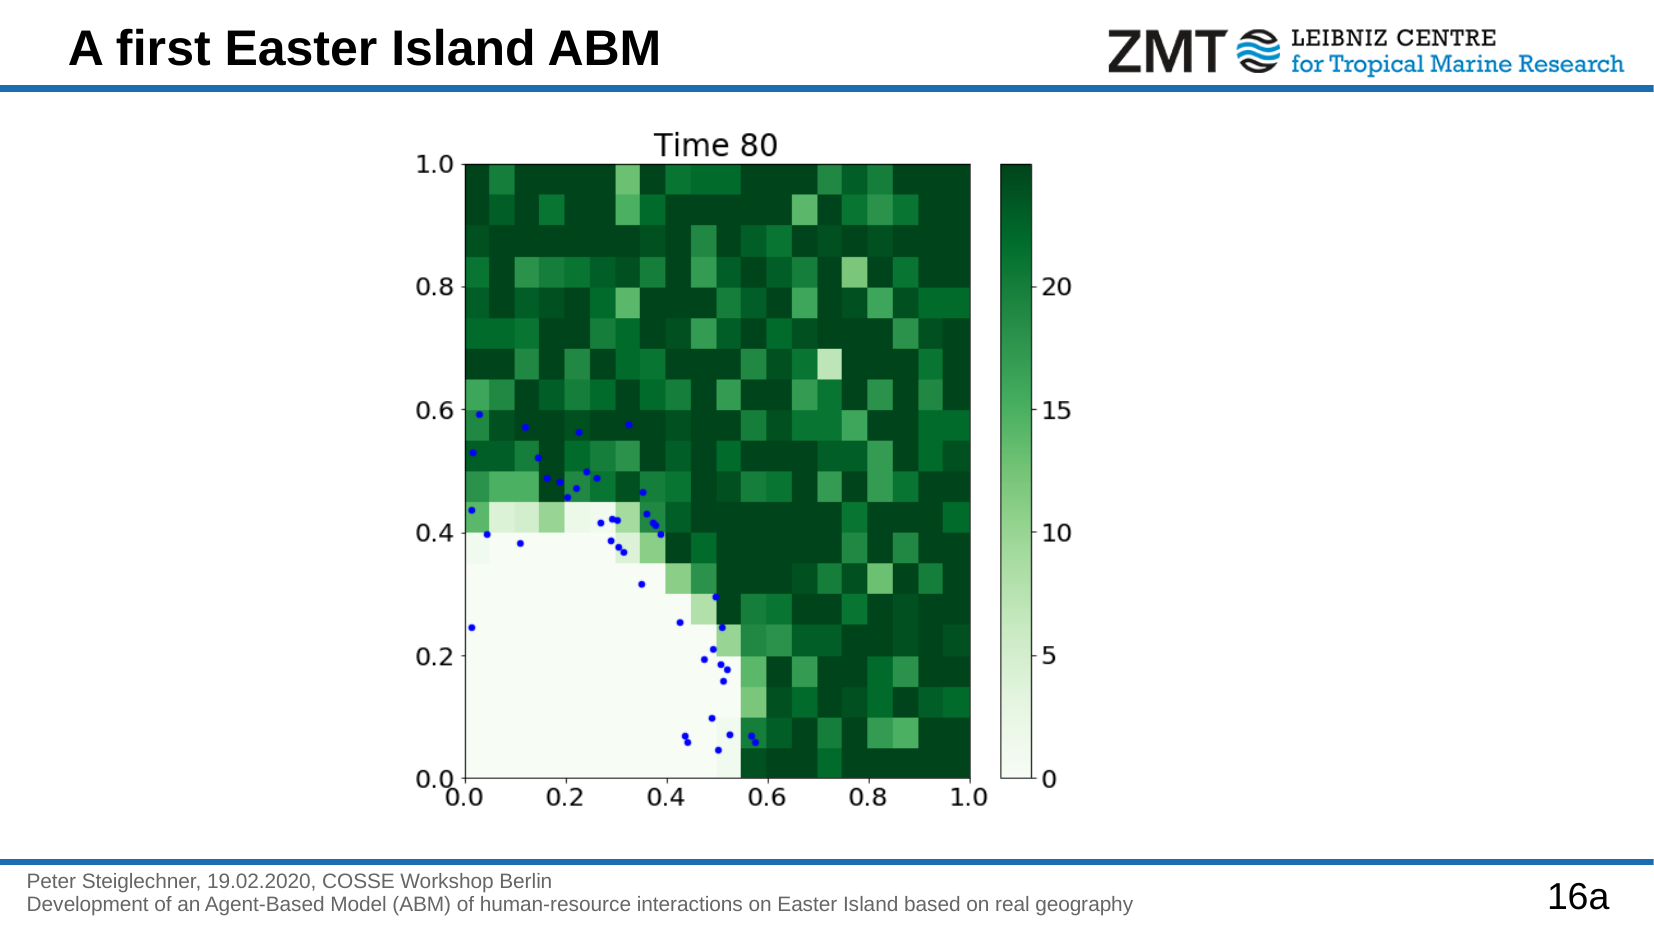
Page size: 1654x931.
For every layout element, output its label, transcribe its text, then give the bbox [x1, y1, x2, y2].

picture [387, 104, 1123, 839]
text_box 16a [1482, 868, 1625, 925]
text_box A first Easter Island ABM [53, 12, 1111, 139]
picture [1086, 1, 1654, 85]
